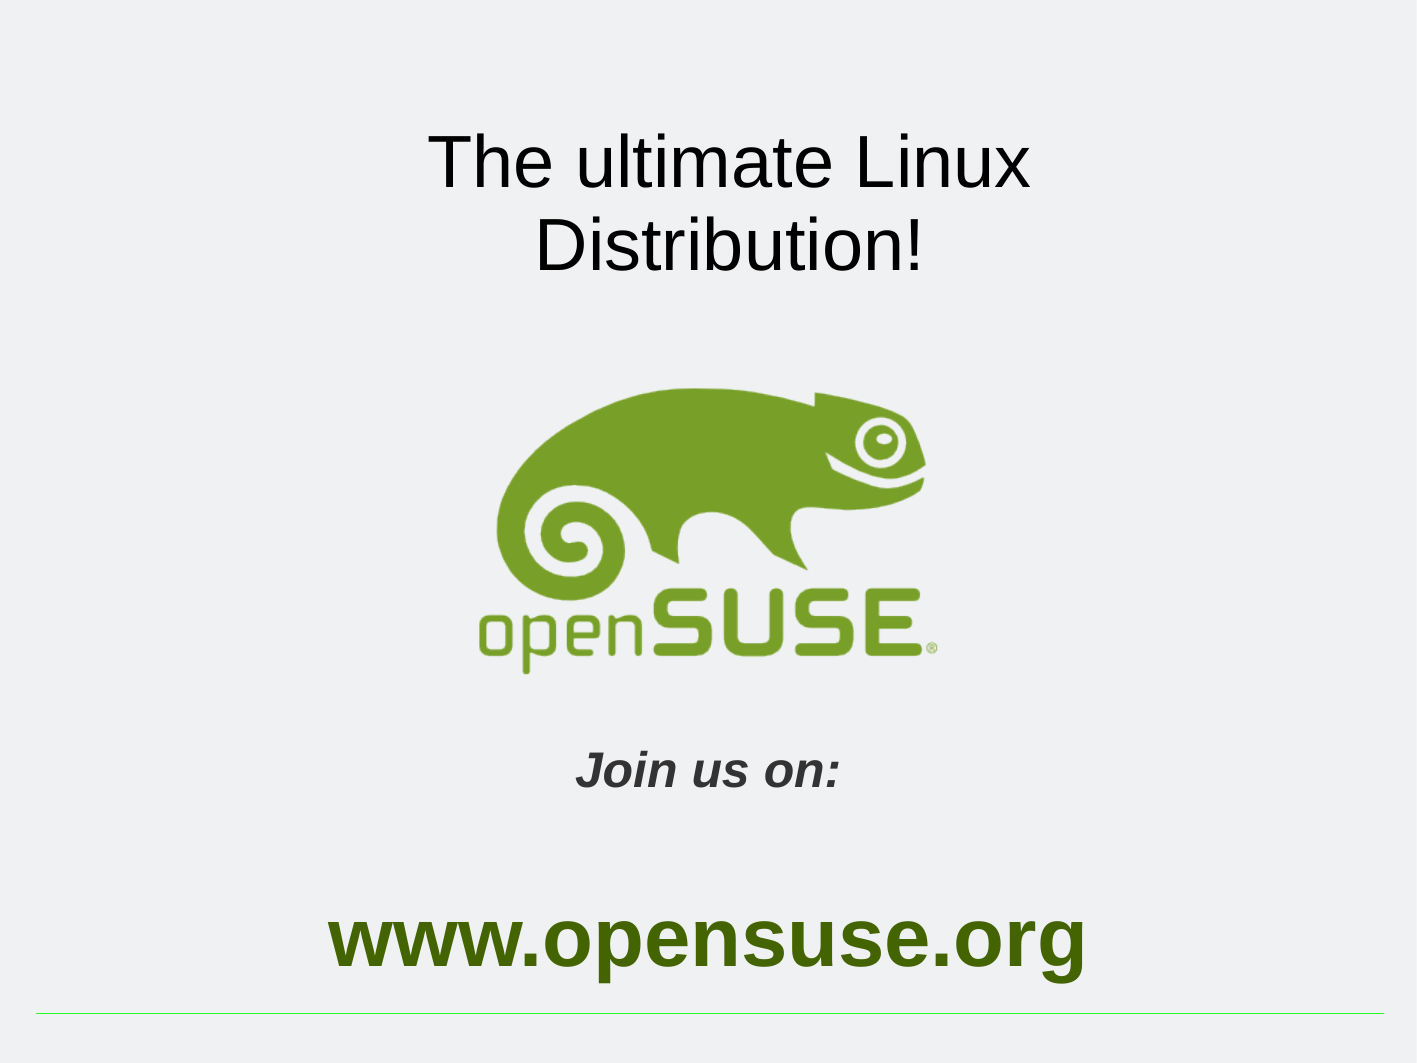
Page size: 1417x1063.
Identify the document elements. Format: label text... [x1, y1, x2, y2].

title The ultimate Linux Distribution! [346, 114, 1115, 292]
picture [0, 0, 1417, 1063]
